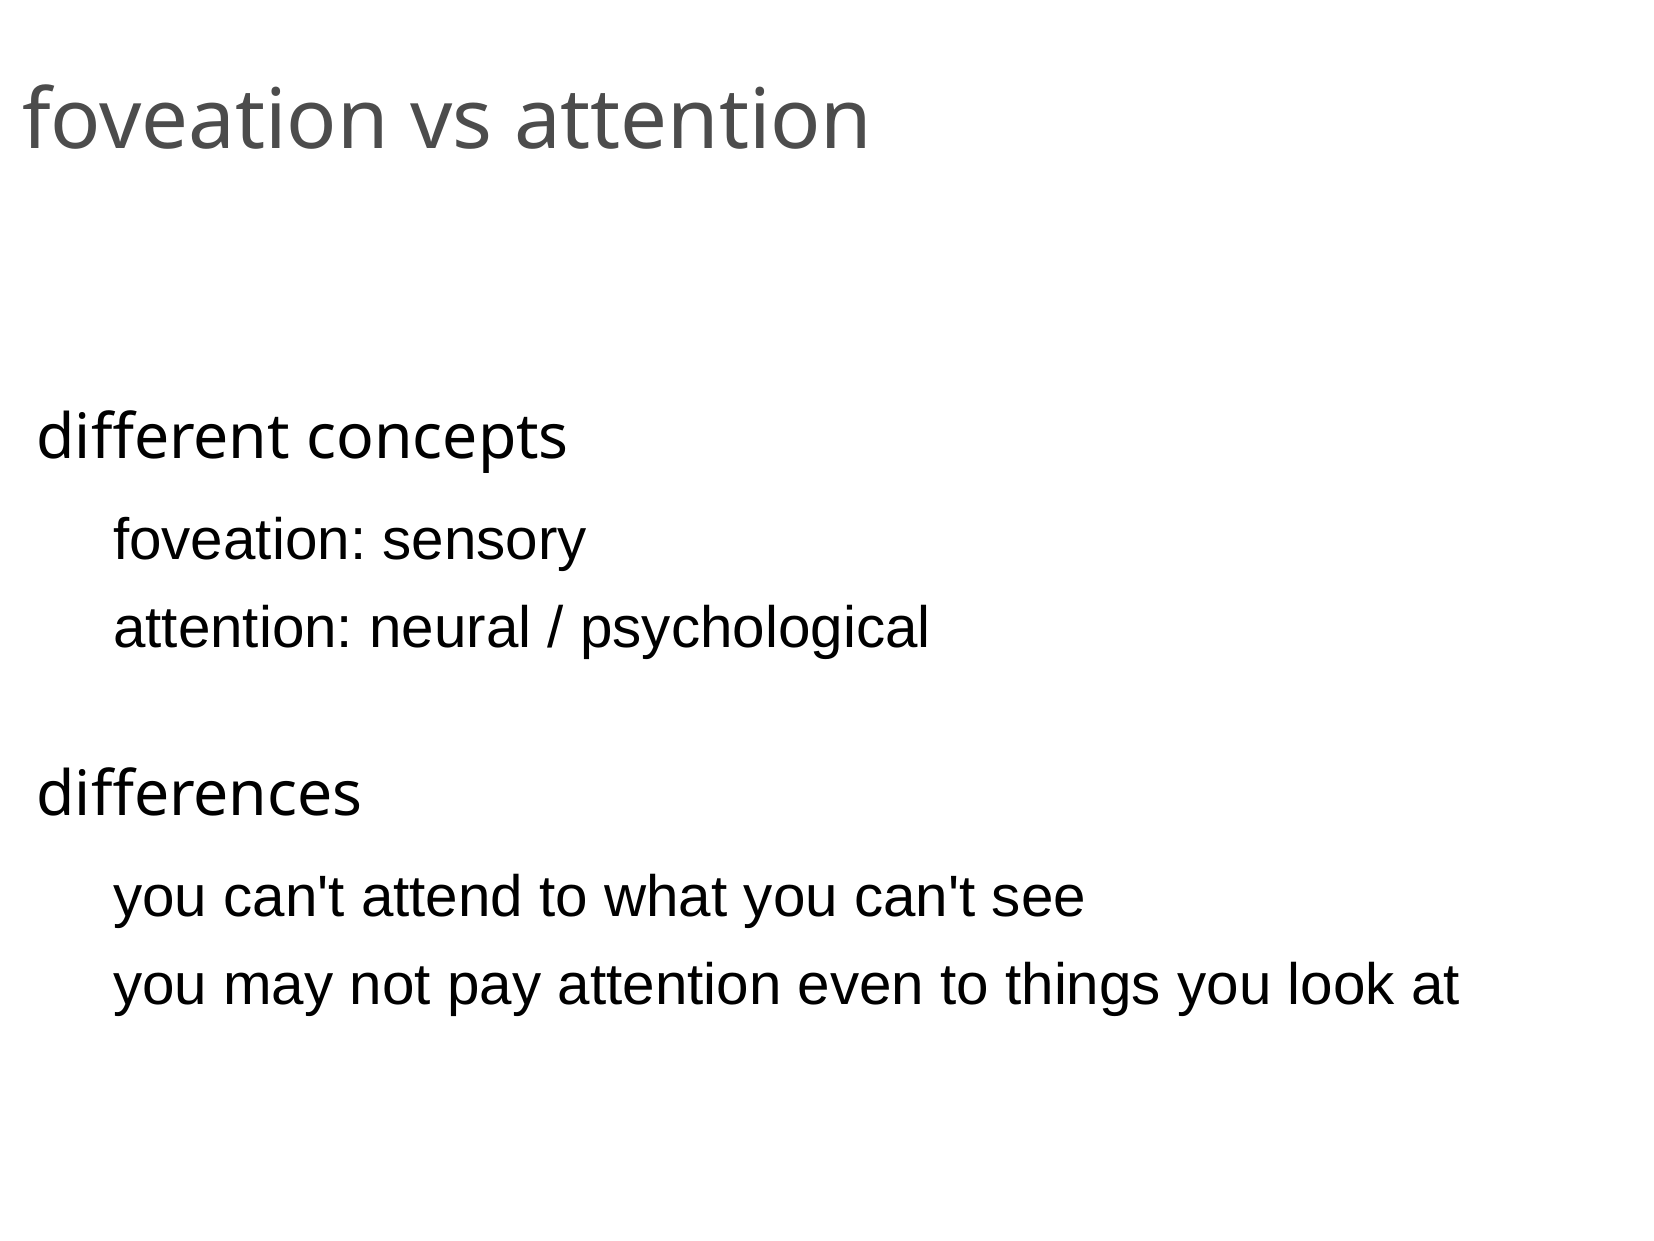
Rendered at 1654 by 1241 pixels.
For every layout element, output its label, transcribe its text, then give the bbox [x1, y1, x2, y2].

list different concepts foveation: sensory attention: neural / psychological differences you can't attend to what you can't see you may not pay attention even to things you look at [18, 168, 1654, 1241]
title foveation vs attention [22, 19, 1654, 168]
